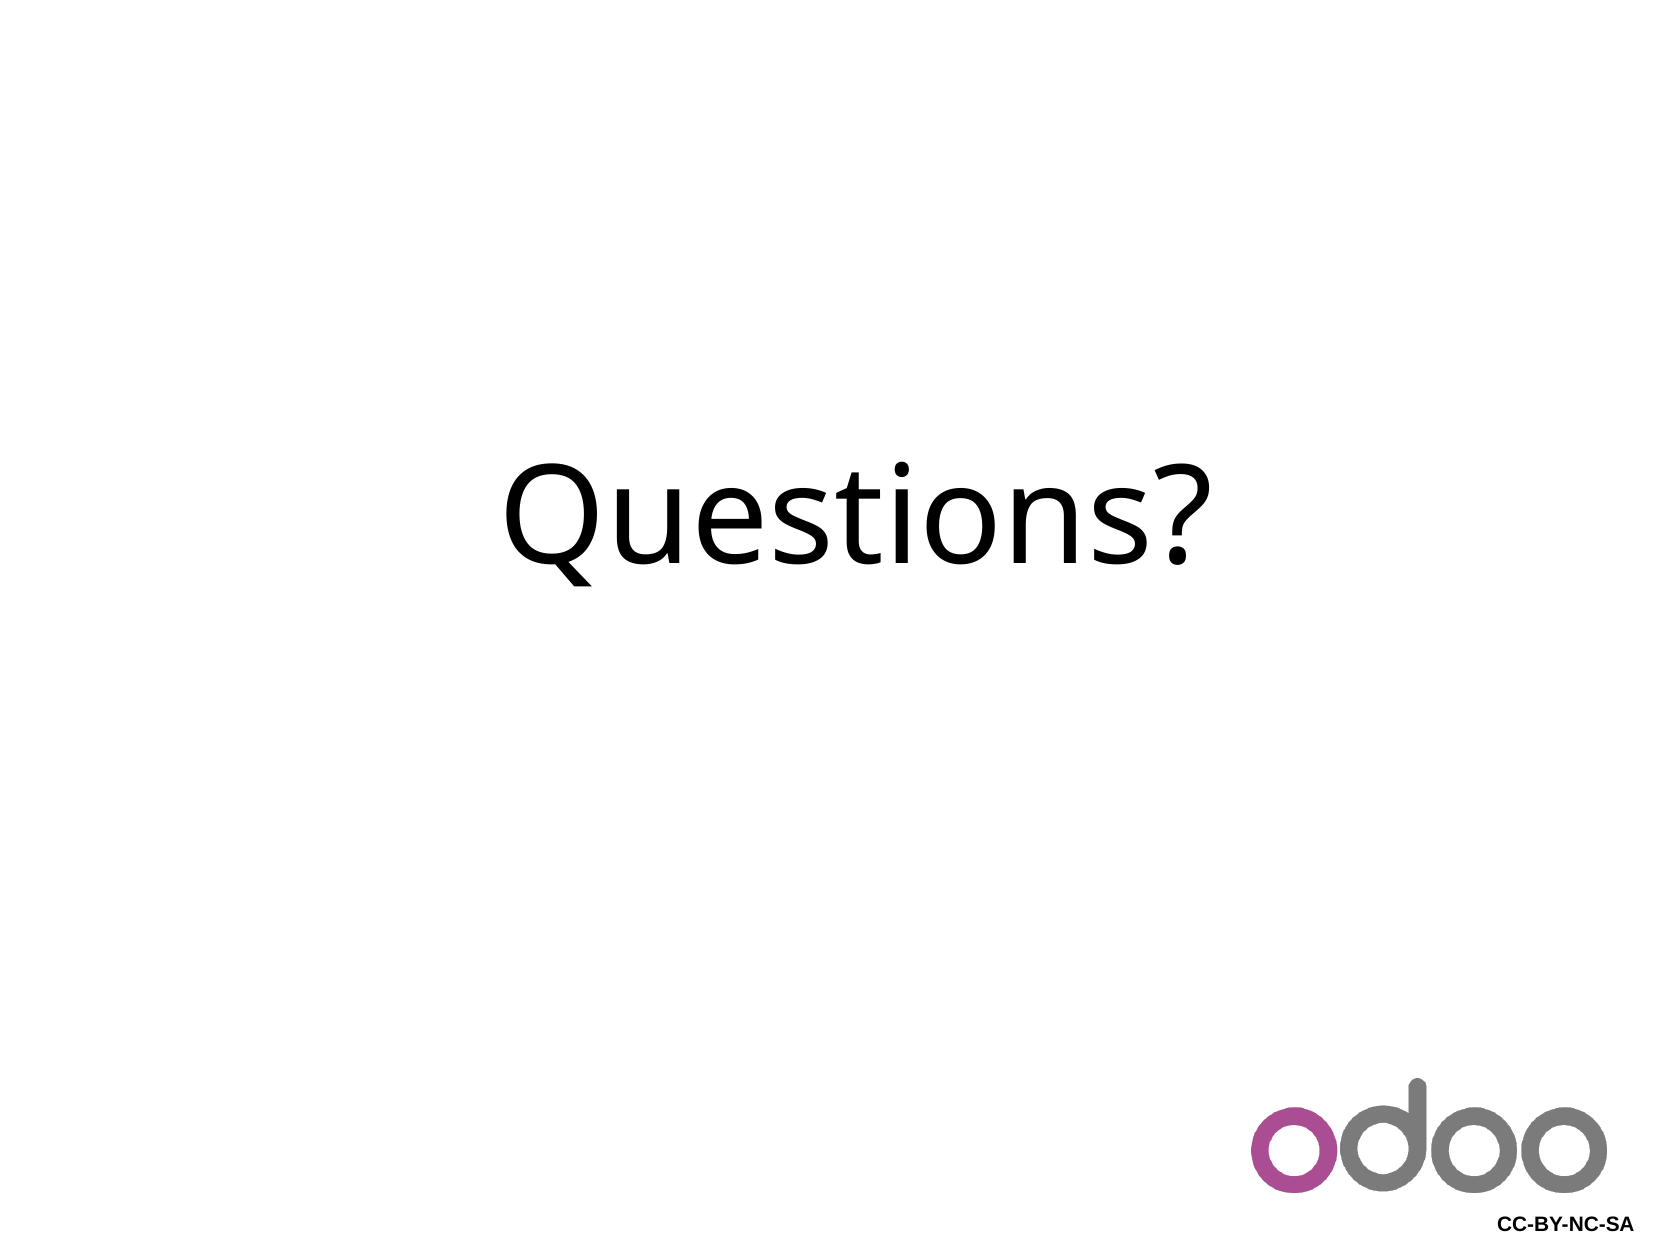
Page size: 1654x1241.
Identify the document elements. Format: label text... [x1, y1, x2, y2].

title Questions? [118, 407, 1595, 615]
text_box CC-BY-NC-SA [1482, 1204, 1654, 1241]
picture [1251, 1078, 1607, 1193]
